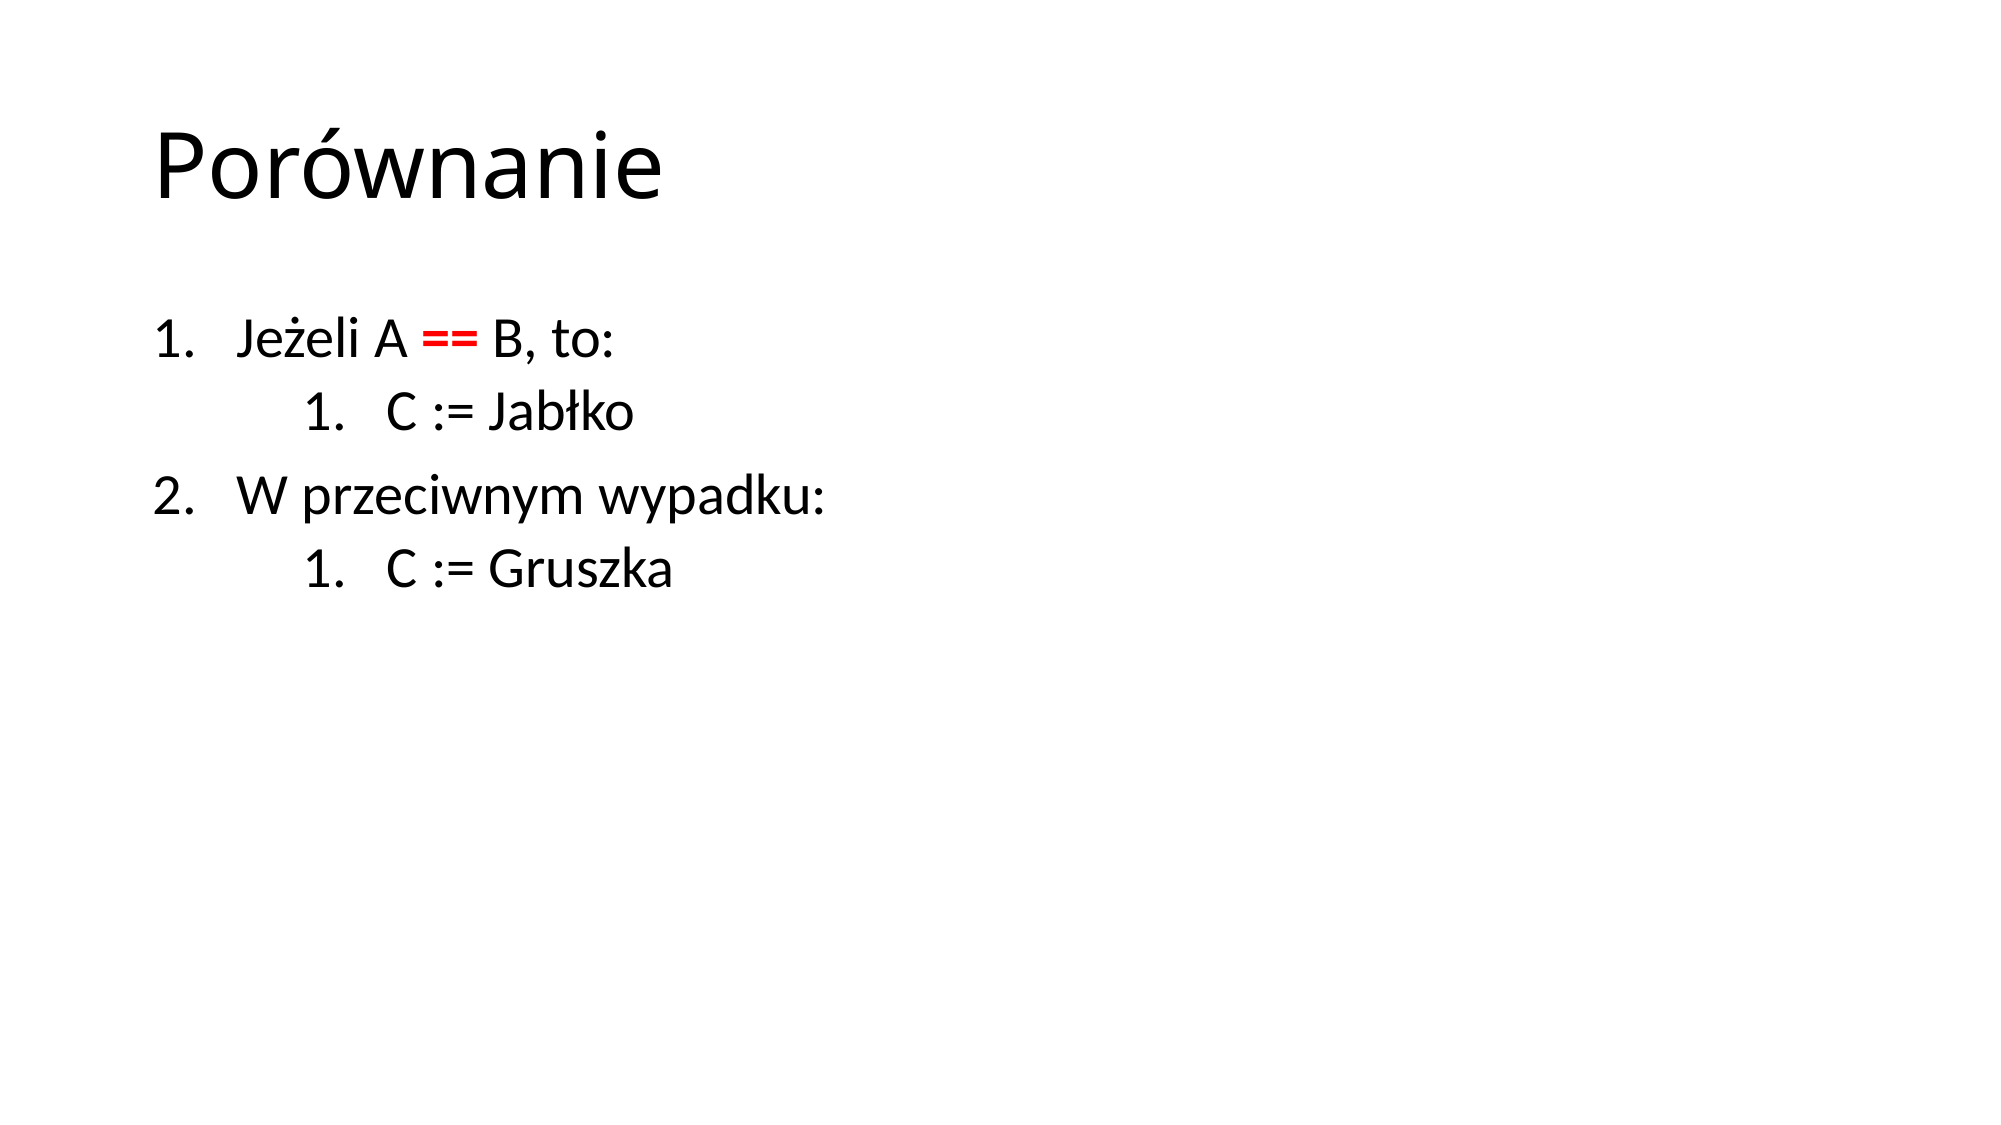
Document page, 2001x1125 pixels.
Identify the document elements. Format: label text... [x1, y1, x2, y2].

list Jeżeli A == B, to: C := Jabłko W przeciwnym wypadku: C := Gruszka [137, 299, 1863, 1014]
title Porównanie [137, 59, 1863, 278]
